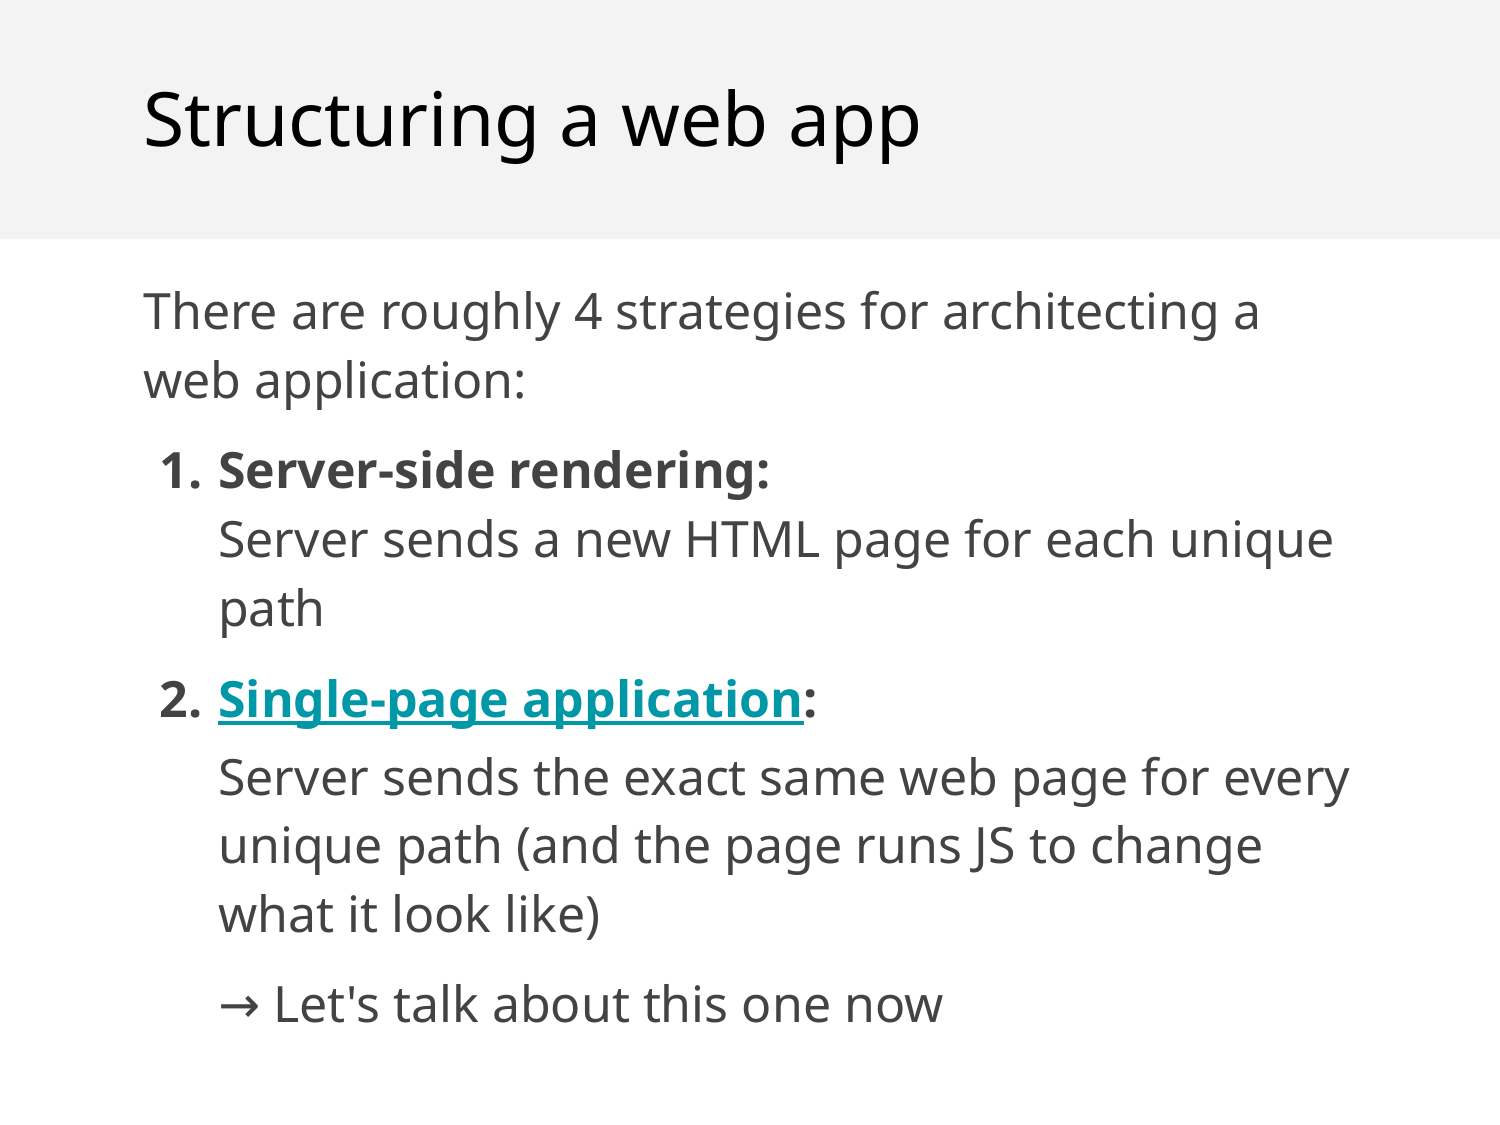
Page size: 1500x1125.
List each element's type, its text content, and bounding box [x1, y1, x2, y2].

title Structuring a web app [128, 56, 1372, 183]
list There are roughly 4 strategies for architecting a web application: Server-side rendering: Server sends a new HTML page for each unique path Single-page application: Server sends the exact same web page for every unique path (and the page runs JS to change what it look like) → Let's talk about this one now [128, 255, 1372, 1004]
